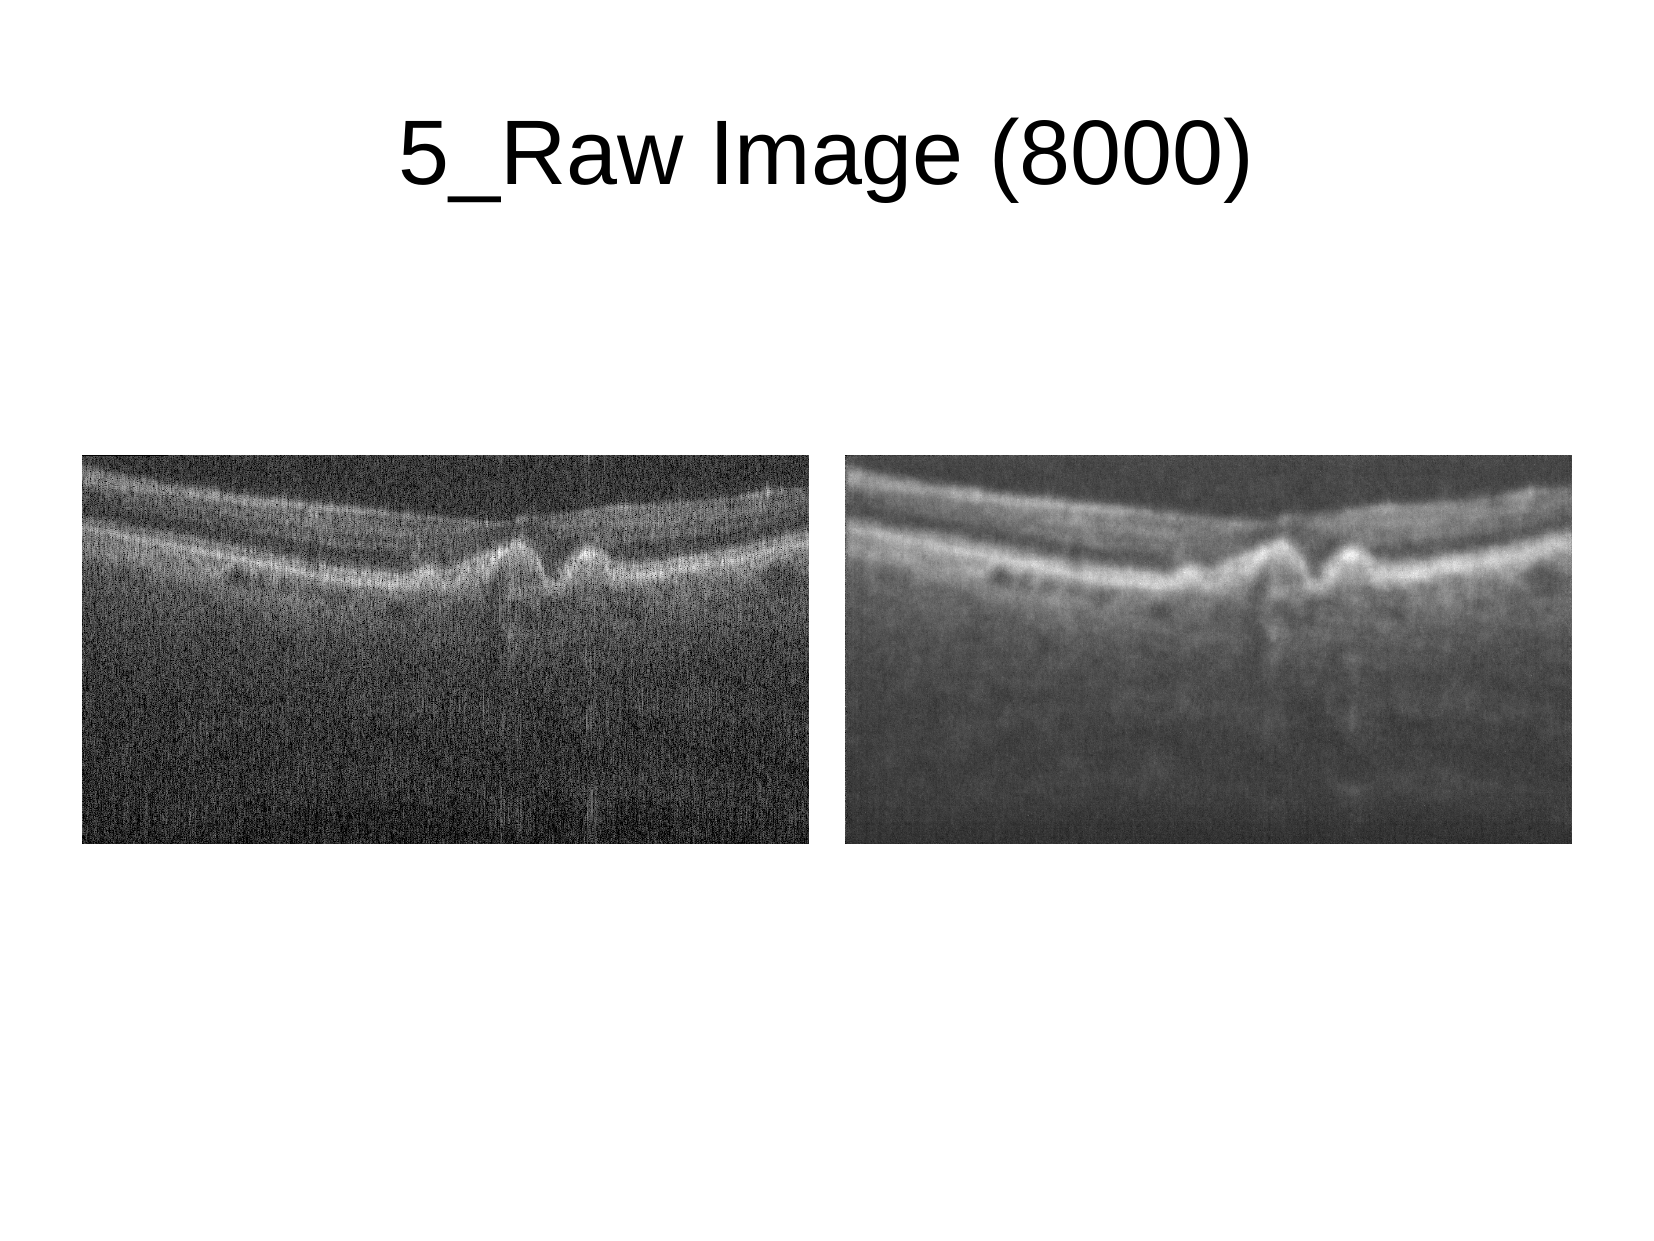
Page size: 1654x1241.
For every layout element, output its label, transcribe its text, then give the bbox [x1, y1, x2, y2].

picture [845, 455, 1572, 845]
title 5_Raw Image (8000) [82, 49, 1571, 257]
picture [82, 455, 809, 845]
